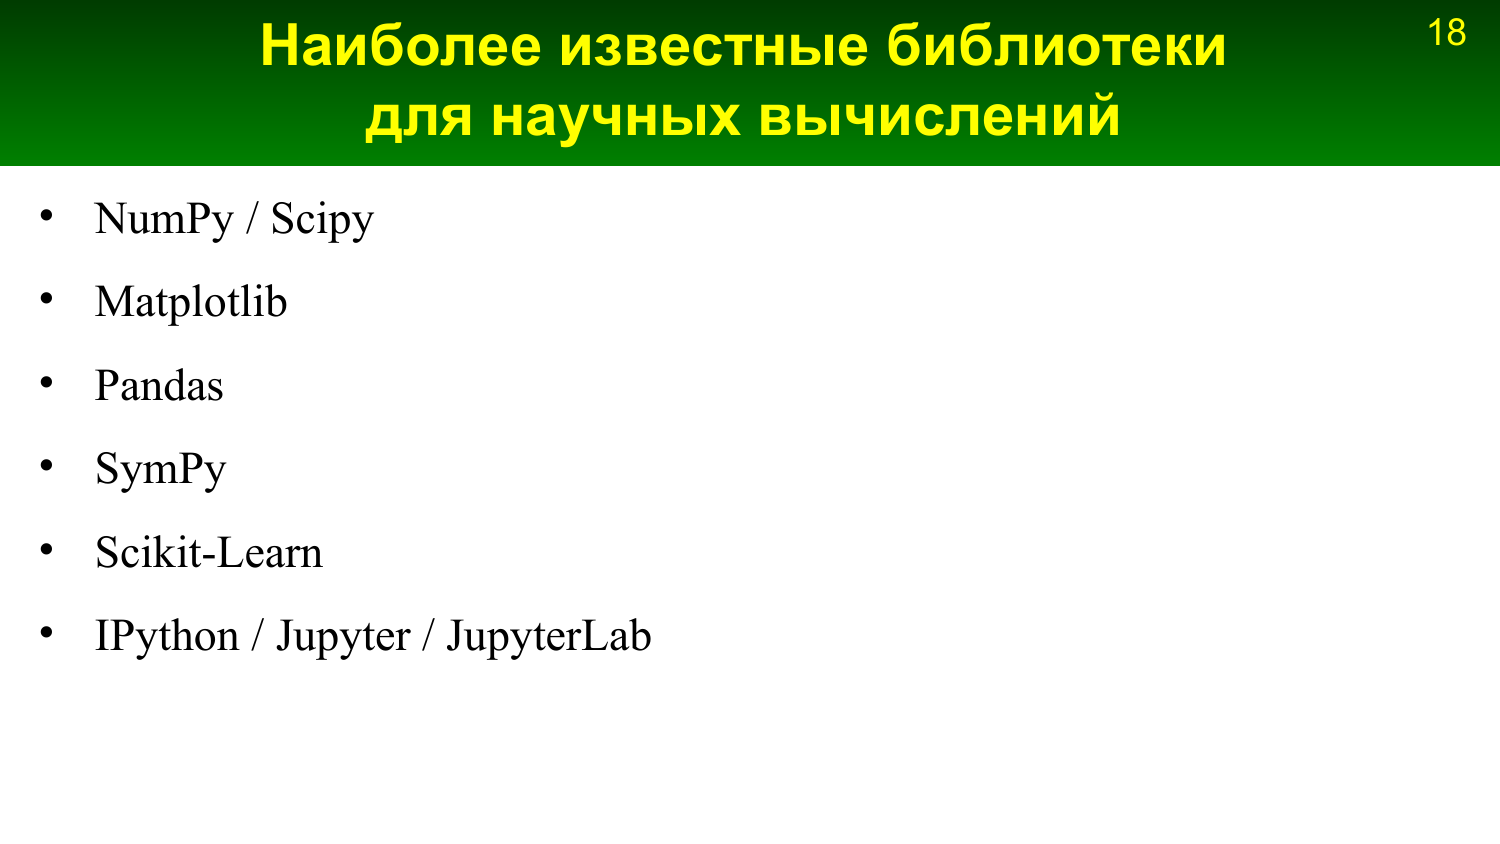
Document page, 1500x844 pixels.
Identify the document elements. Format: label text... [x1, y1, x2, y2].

title Наиболее известные библиотеки для научных вычислений [11, 0, 1477, 165]
list NumPy / Scipy Matplotlib Pandas SymPy Scikit-Learn IPython / Jupyter / JupyterLab [23, 180, 1477, 815]
